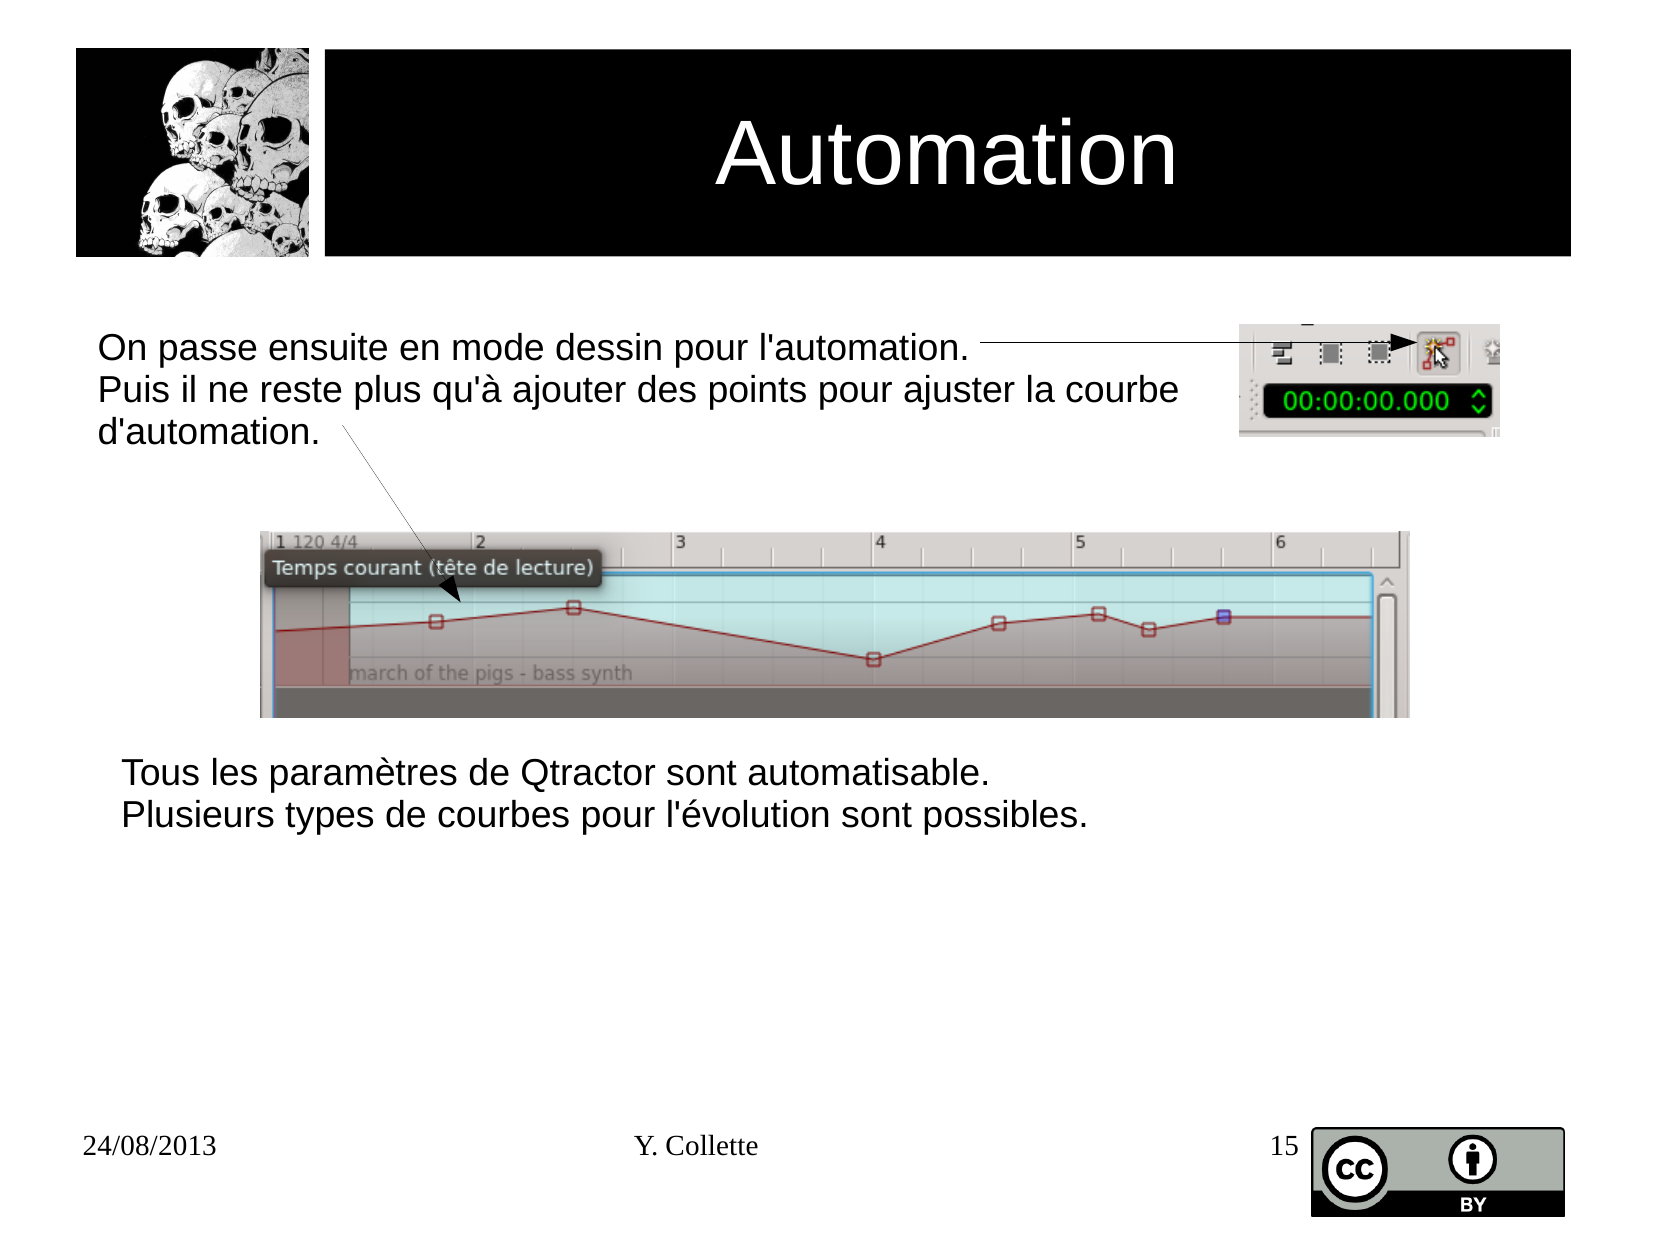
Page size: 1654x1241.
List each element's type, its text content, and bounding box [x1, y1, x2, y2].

picture [260, 531, 1410, 718]
text_box Tous les paramètres de Qtractor sont automatisable. Plusieurs types de courbes pour l'évolution sont possibles. [106, 744, 1524, 885]
picture [1300, 324, 1501, 438]
text_box On passe ensuite en mode dessin pour l'automation. Puis il ne reste plus qu'à ajouter des points pour ajuster la courbe d'automation. [82, 318, 1300, 460]
picture [1311, 1127, 1565, 1217]
picture [76, 48, 309, 257]
title Automation [324, 49, 1571, 257]
